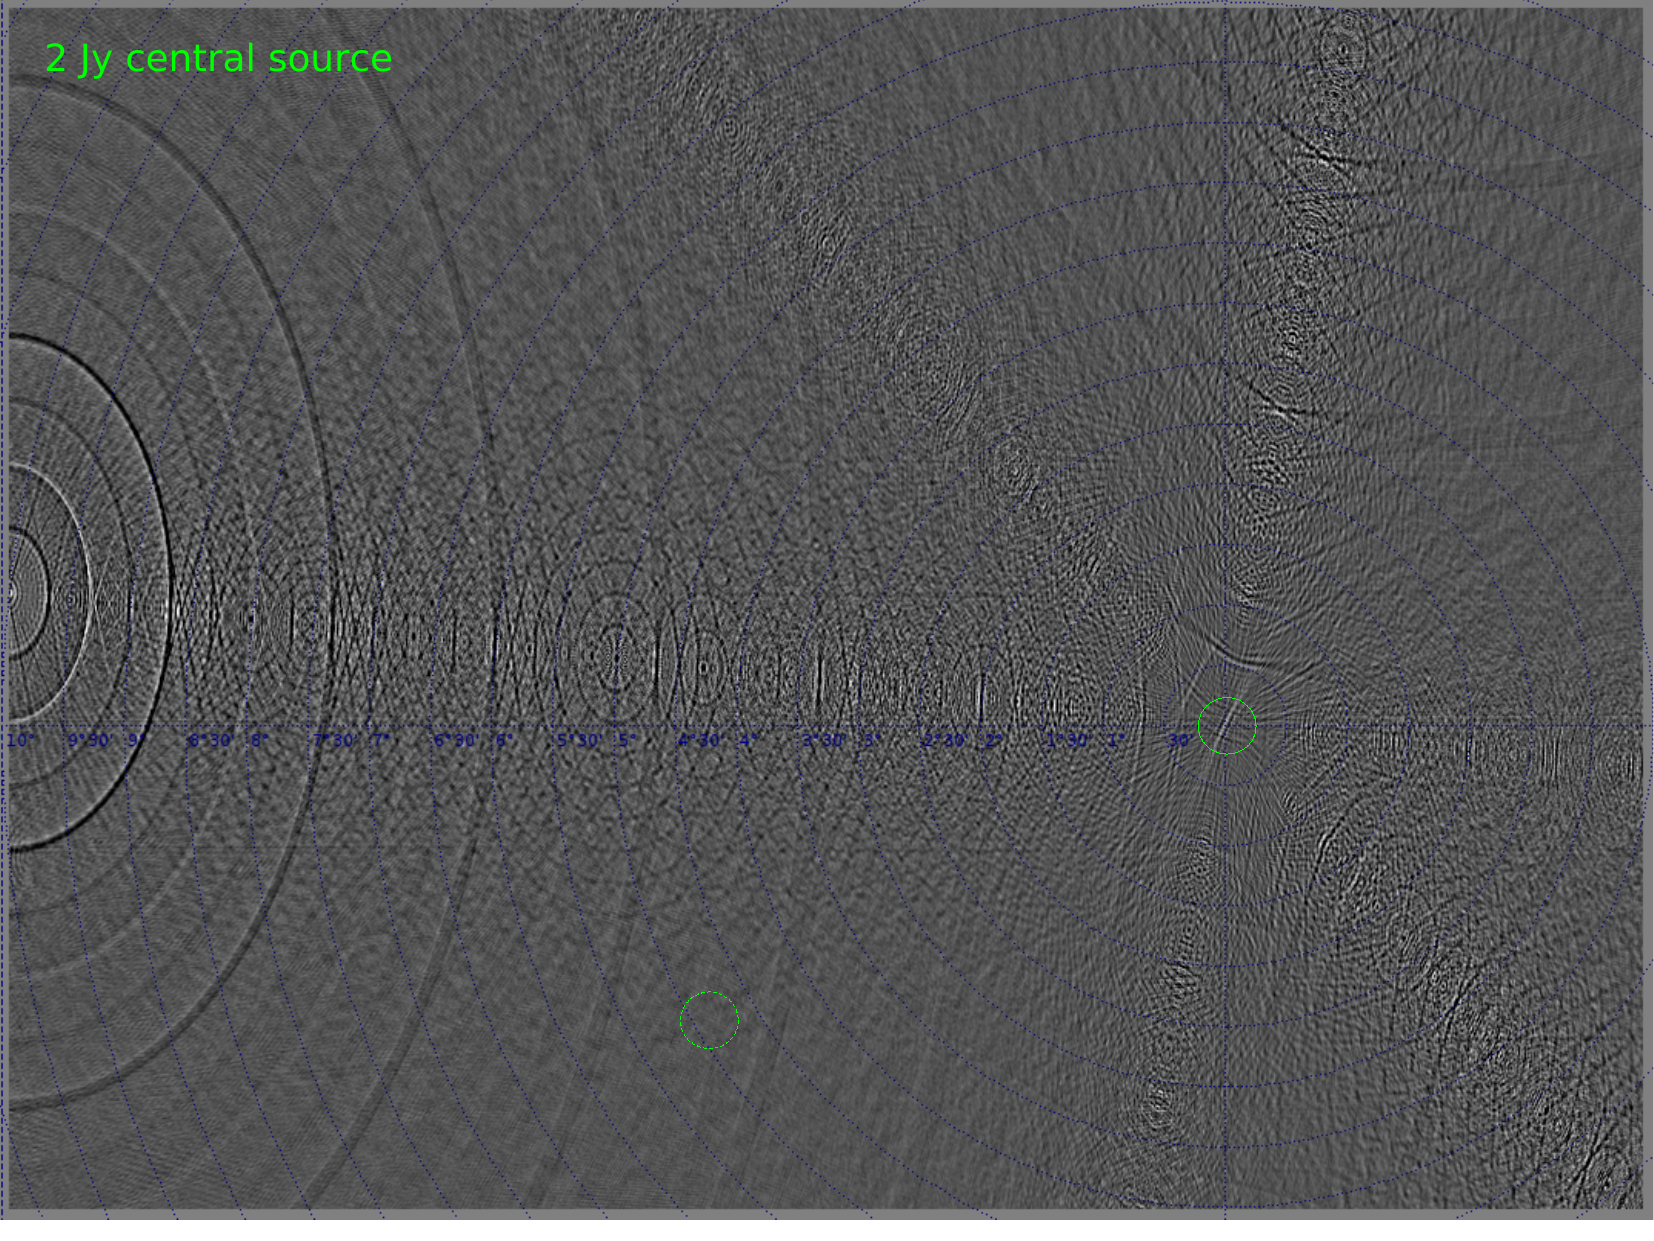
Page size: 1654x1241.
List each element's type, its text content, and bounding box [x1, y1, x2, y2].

text_box 2 Jy central source [29, 29, 680, 88]
picture [0, 0, 1654, 1220]
